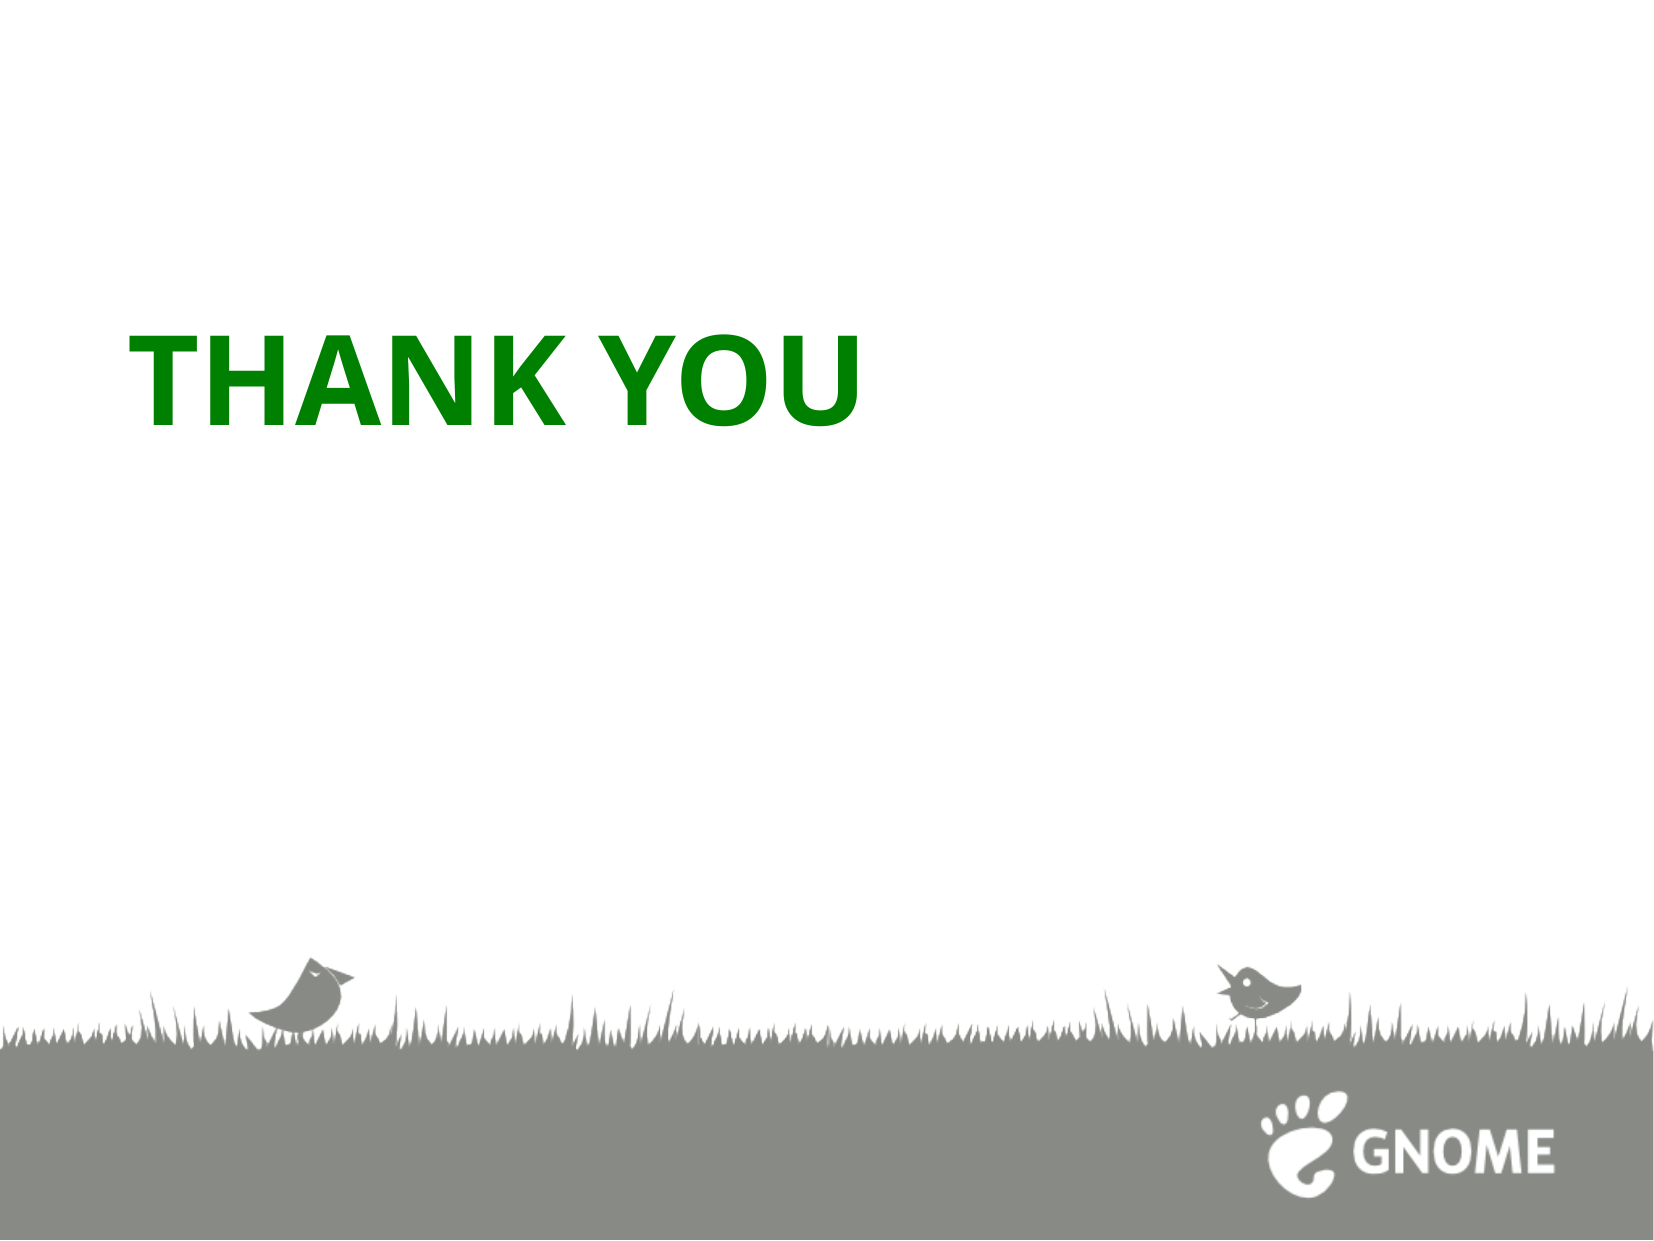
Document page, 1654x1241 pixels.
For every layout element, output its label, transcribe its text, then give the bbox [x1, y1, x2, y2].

picture [0, 0, 1654, 1241]
text_box THANK YOU [112, 283, 1351, 634]
